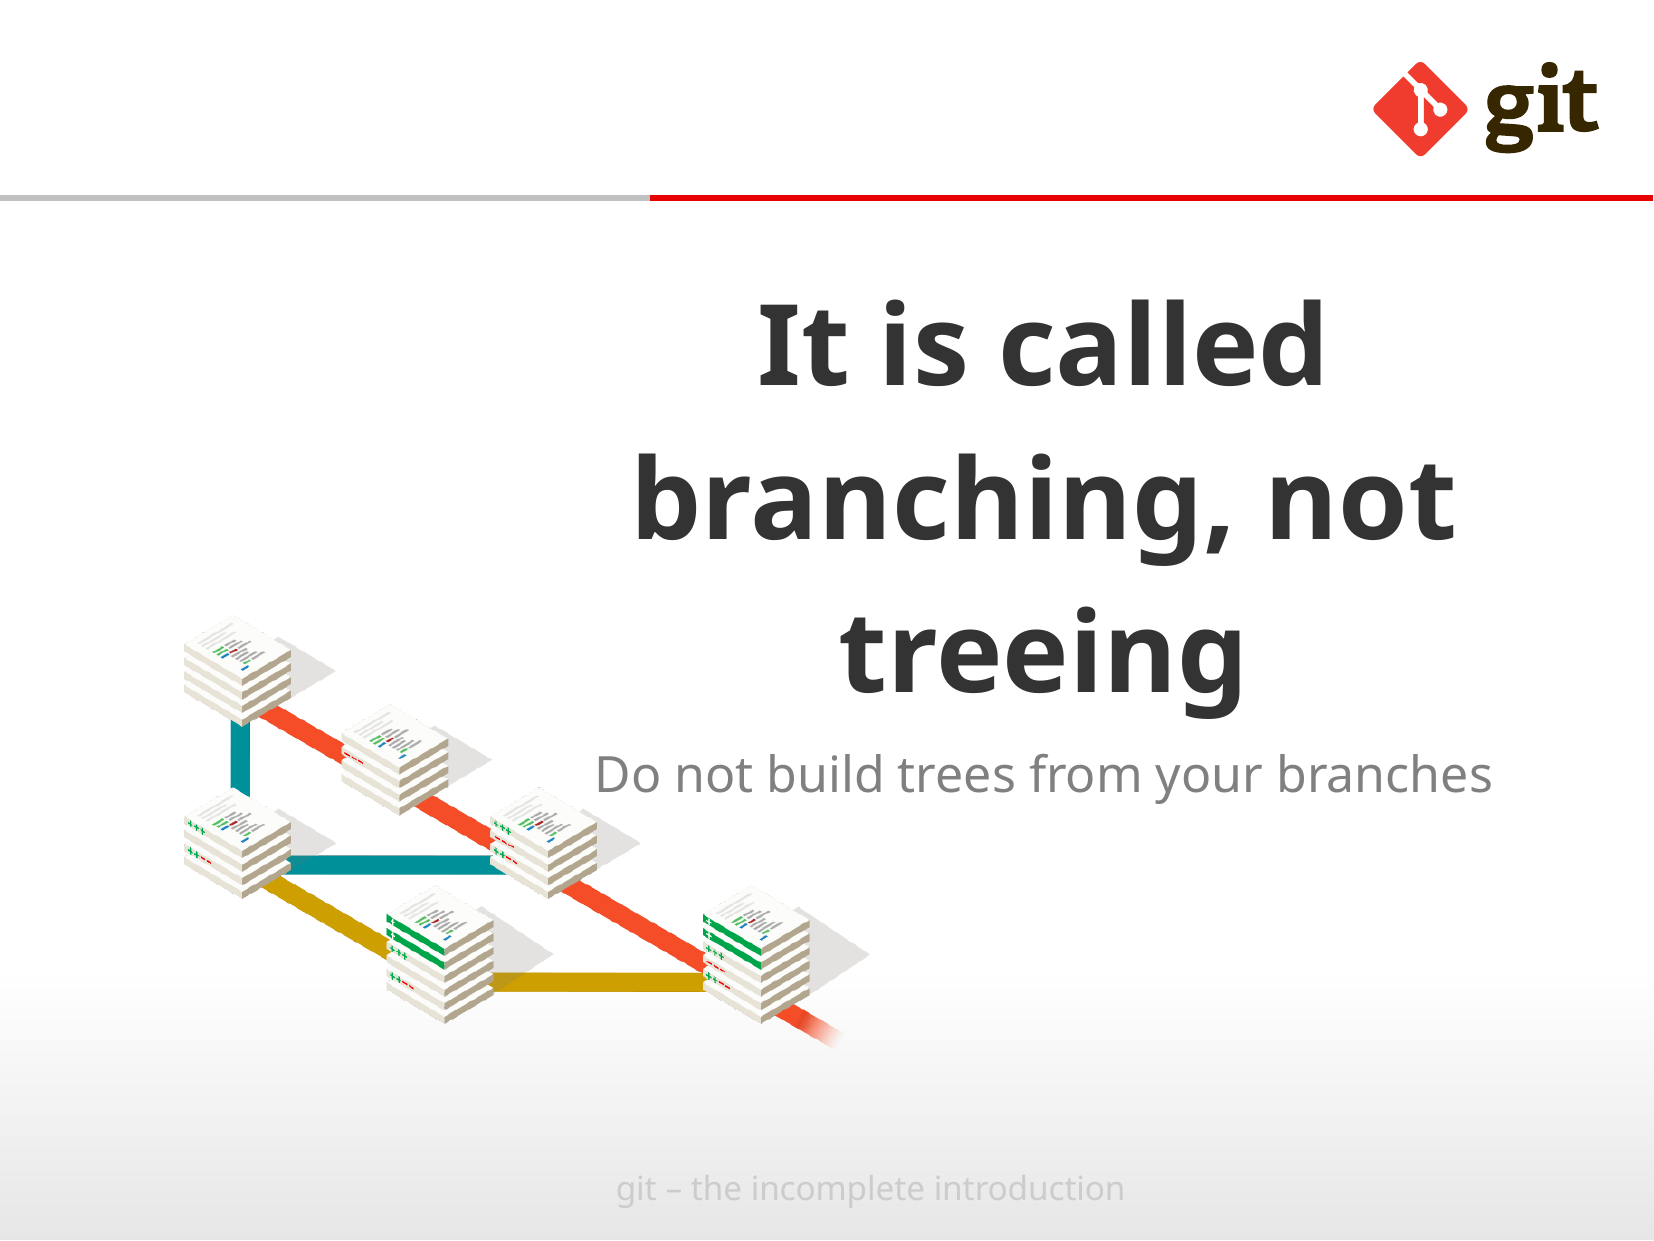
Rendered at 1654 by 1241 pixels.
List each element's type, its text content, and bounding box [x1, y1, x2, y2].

subtitle It is called branching, not treeing Do not build trees from your branches [473, 285, 1615, 788]
picture [182, 613, 886, 1068]
